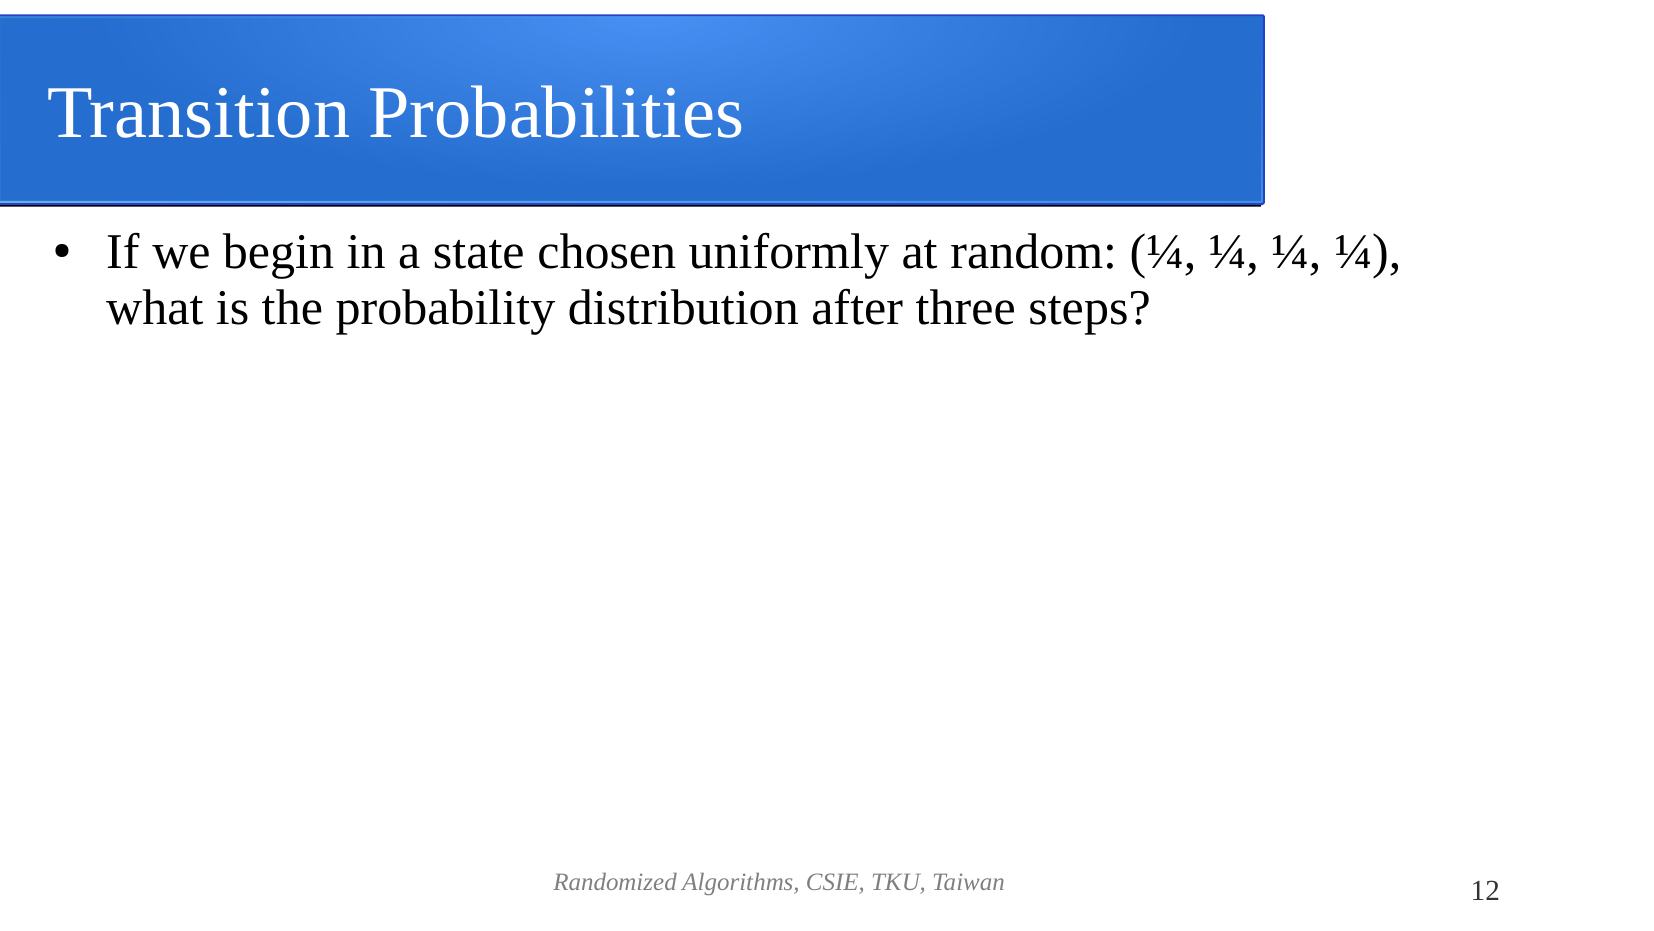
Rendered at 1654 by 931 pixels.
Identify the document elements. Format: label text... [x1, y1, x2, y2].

list If we begin in a state chosen uniformly at random: (¼, ¼, ¼, ¼), what is the probability distribution after three steps? [35, 224, 1477, 764]
title Transition Probabilities [47, 35, 1199, 189]
